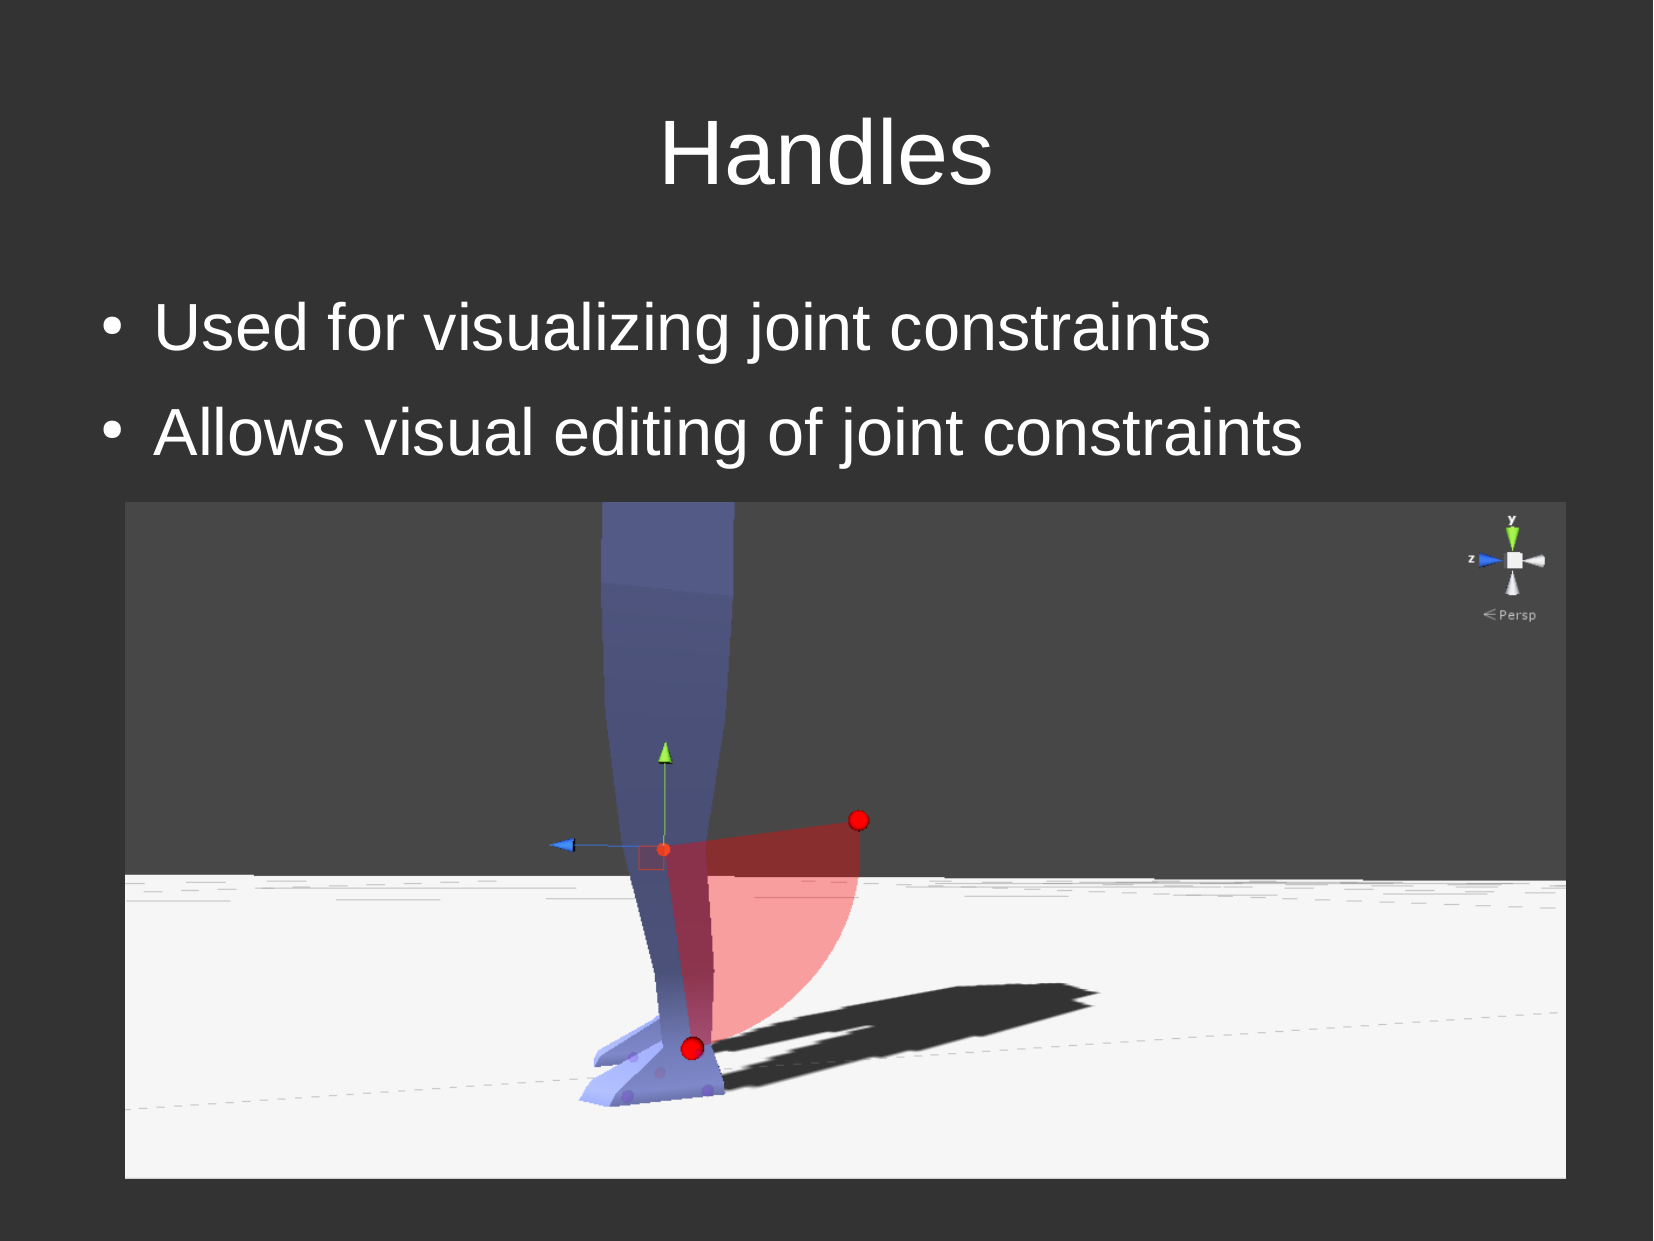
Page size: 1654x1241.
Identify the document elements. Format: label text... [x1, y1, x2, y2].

picture [125, 502, 1566, 1180]
list Used for visualizing joint constraints Allows visual editing of joint constraints [82, 290, 1571, 1109]
title Handles [82, 49, 1571, 257]
